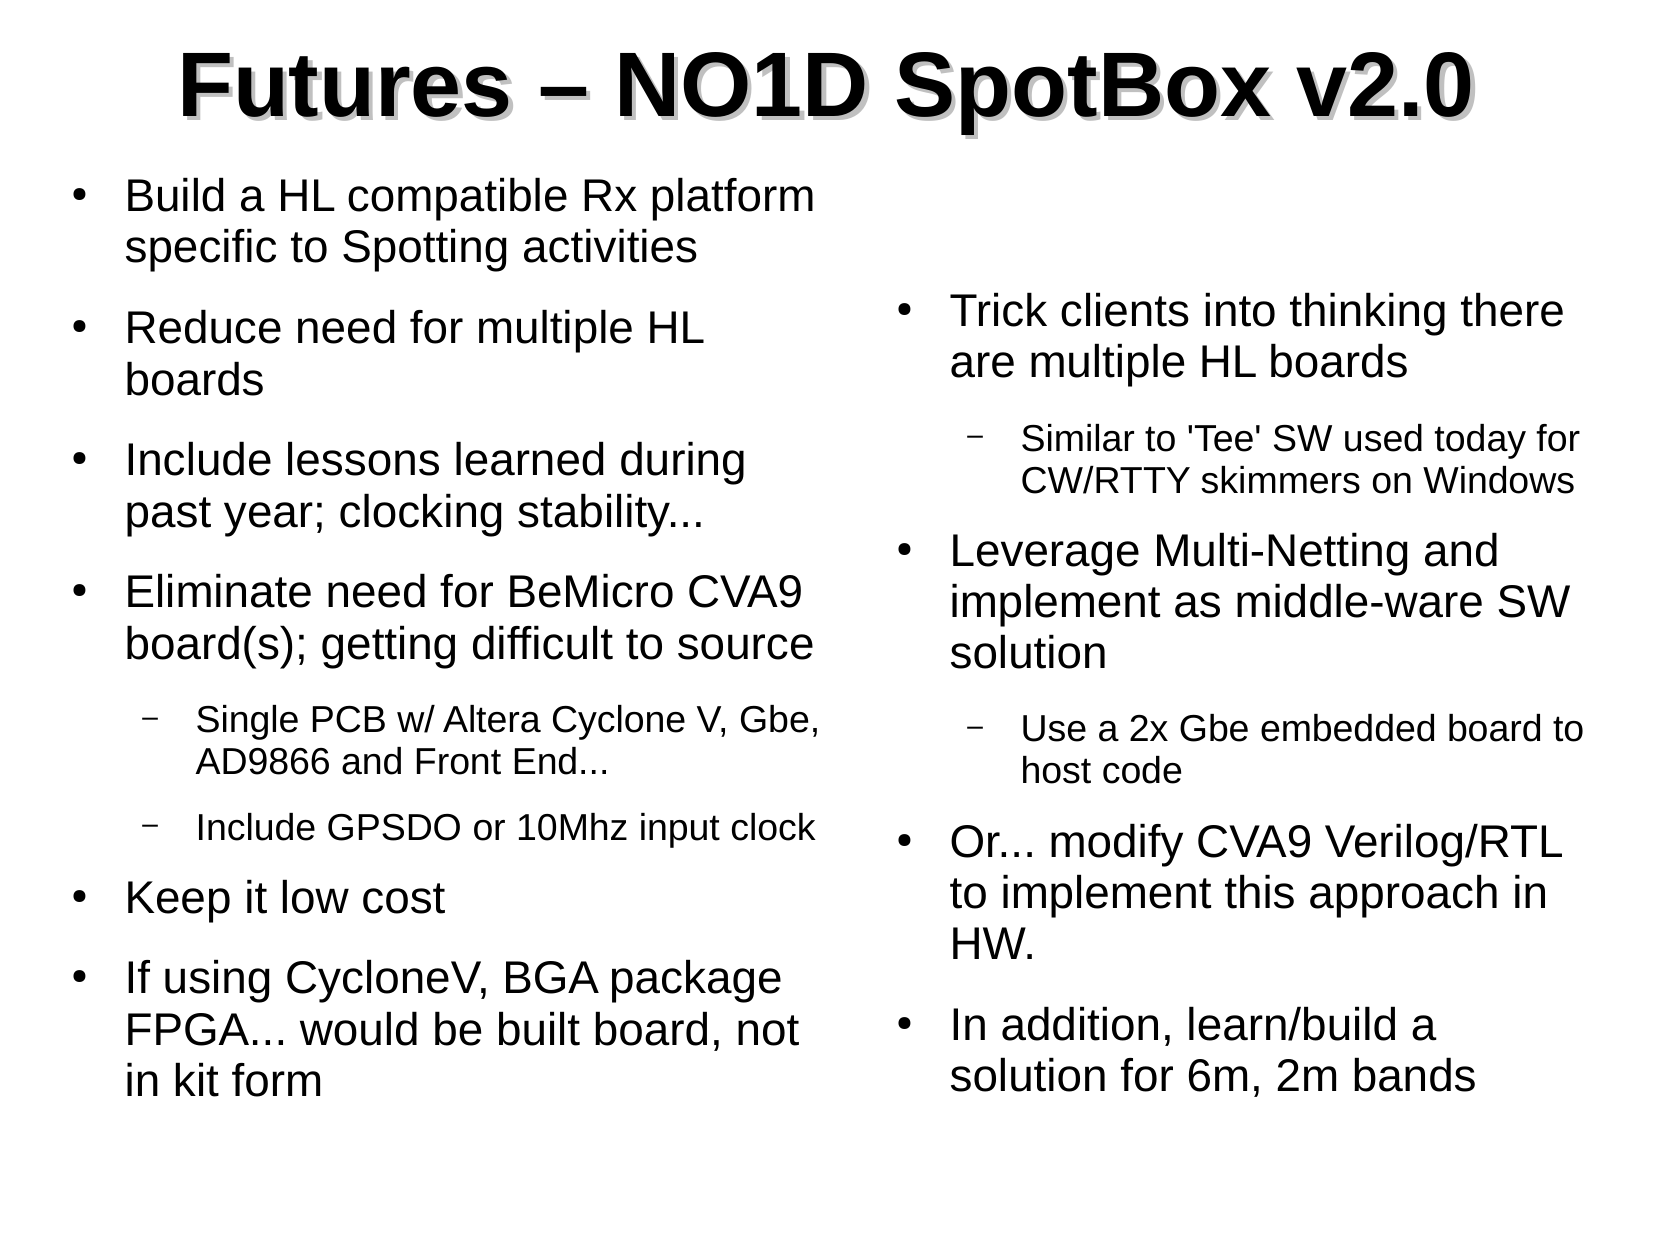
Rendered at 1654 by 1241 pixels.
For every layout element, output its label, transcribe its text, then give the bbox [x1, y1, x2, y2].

title Futures – NO1D SpotBox v2.0 [82, 33, 1571, 137]
list Trick clients into thinking there are multiple HL boards Similar to 'Tee' SW used today for CW/RTTY skimmers on Windows Leverage Multi-Netting and implement as middle-ware SW solution Use a 2x Gbe embedded board to host code Or... modify CVA9 Verilog/RTL to implement this approach in HW. In addition, learn/build a solution for 6m, 2m bands [878, 285, 1606, 1005]
list Build a HL compatible Rx platform specific to Spotting activities Reduce need for multiple HL boards Include lessons learned during past year; clocking stability... Eliminate need for BeMicro CVA9 board(s); getting difficult to source Single PCB w/ Altera Cyclone V, Gbe, AD9866 and Front End... Include GPSDO or 10Mhz input clock Keep it low cost If using CycloneV, BGA package FPGA... would be built board, not in kit form [53, 170, 841, 1216]
